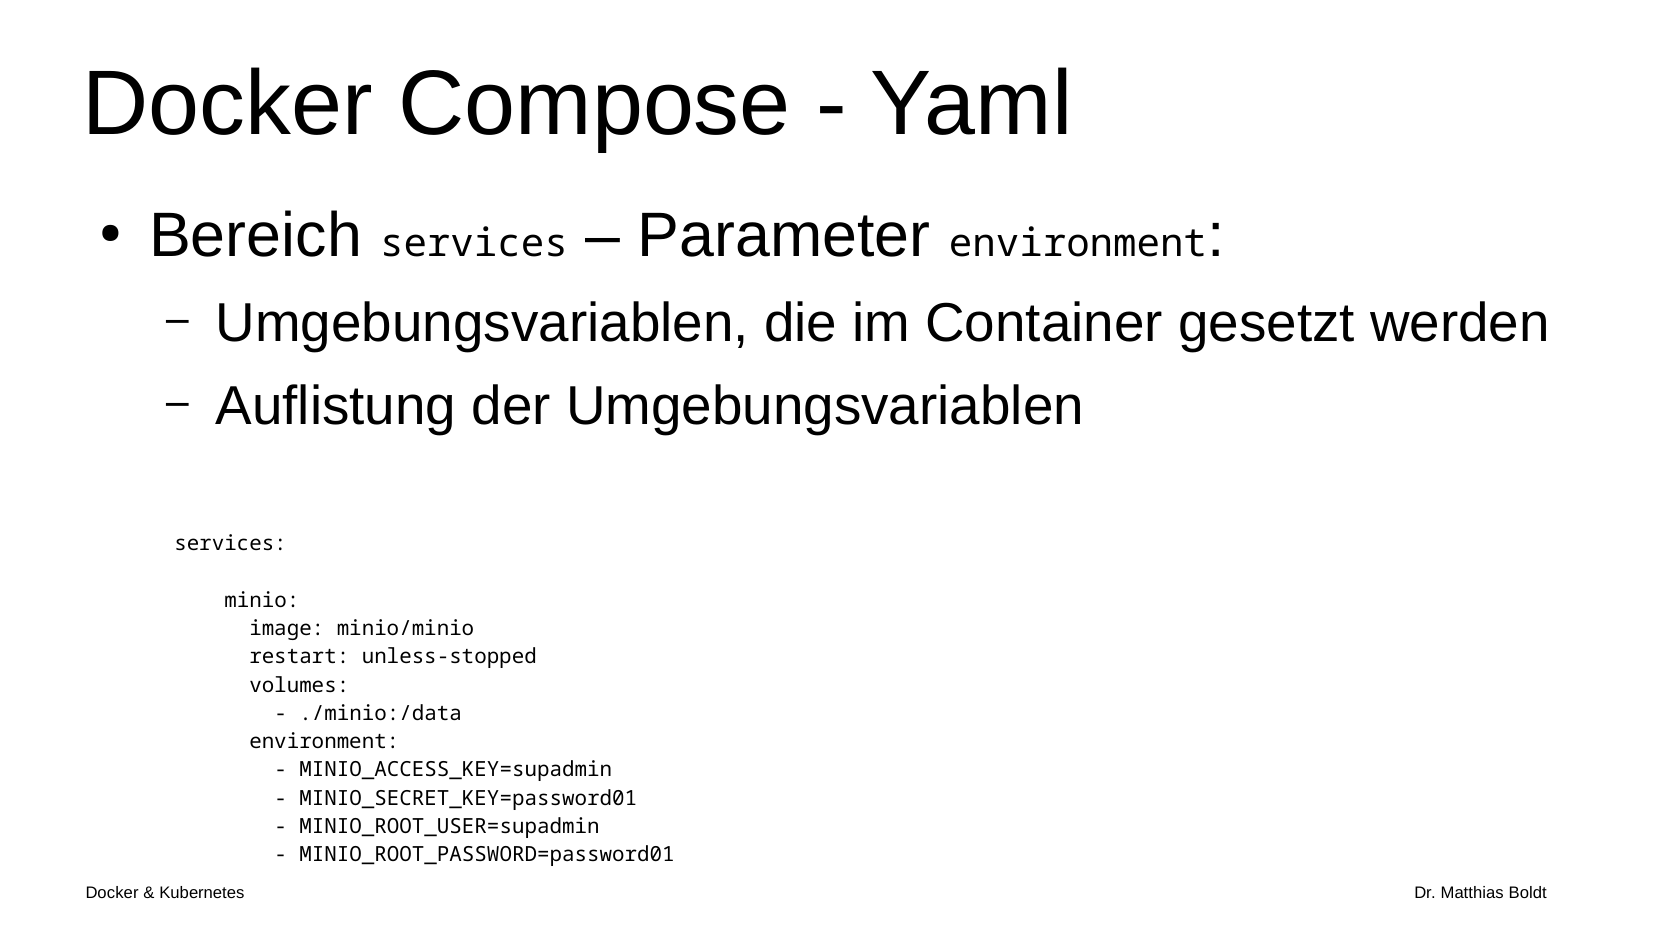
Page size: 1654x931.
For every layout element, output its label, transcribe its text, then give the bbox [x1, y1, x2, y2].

title Docker Compose - Yaml [82, 25, 1571, 181]
list Bereich services – Parameter environment: Umgebungsvariablen, die im Container gesetzt werden Auflistung der Umgebungsvariablen [82, 199, 1595, 485]
text_box services: minio: image: minio/minio restart: unless-stopped volumes: - ./minio:/data environment: - MINIO_ACCESS_KEY=supadmin - MINIO_SECRET_KEY=password01 - MINIO_ROOT_USER=supadmin - MINIO_ROOT_PASSWORD=password01 [159, 520, 1518, 842]
text_box Docker & Kubernetes Dr. Matthias Boldt [70, 875, 1563, 910]
